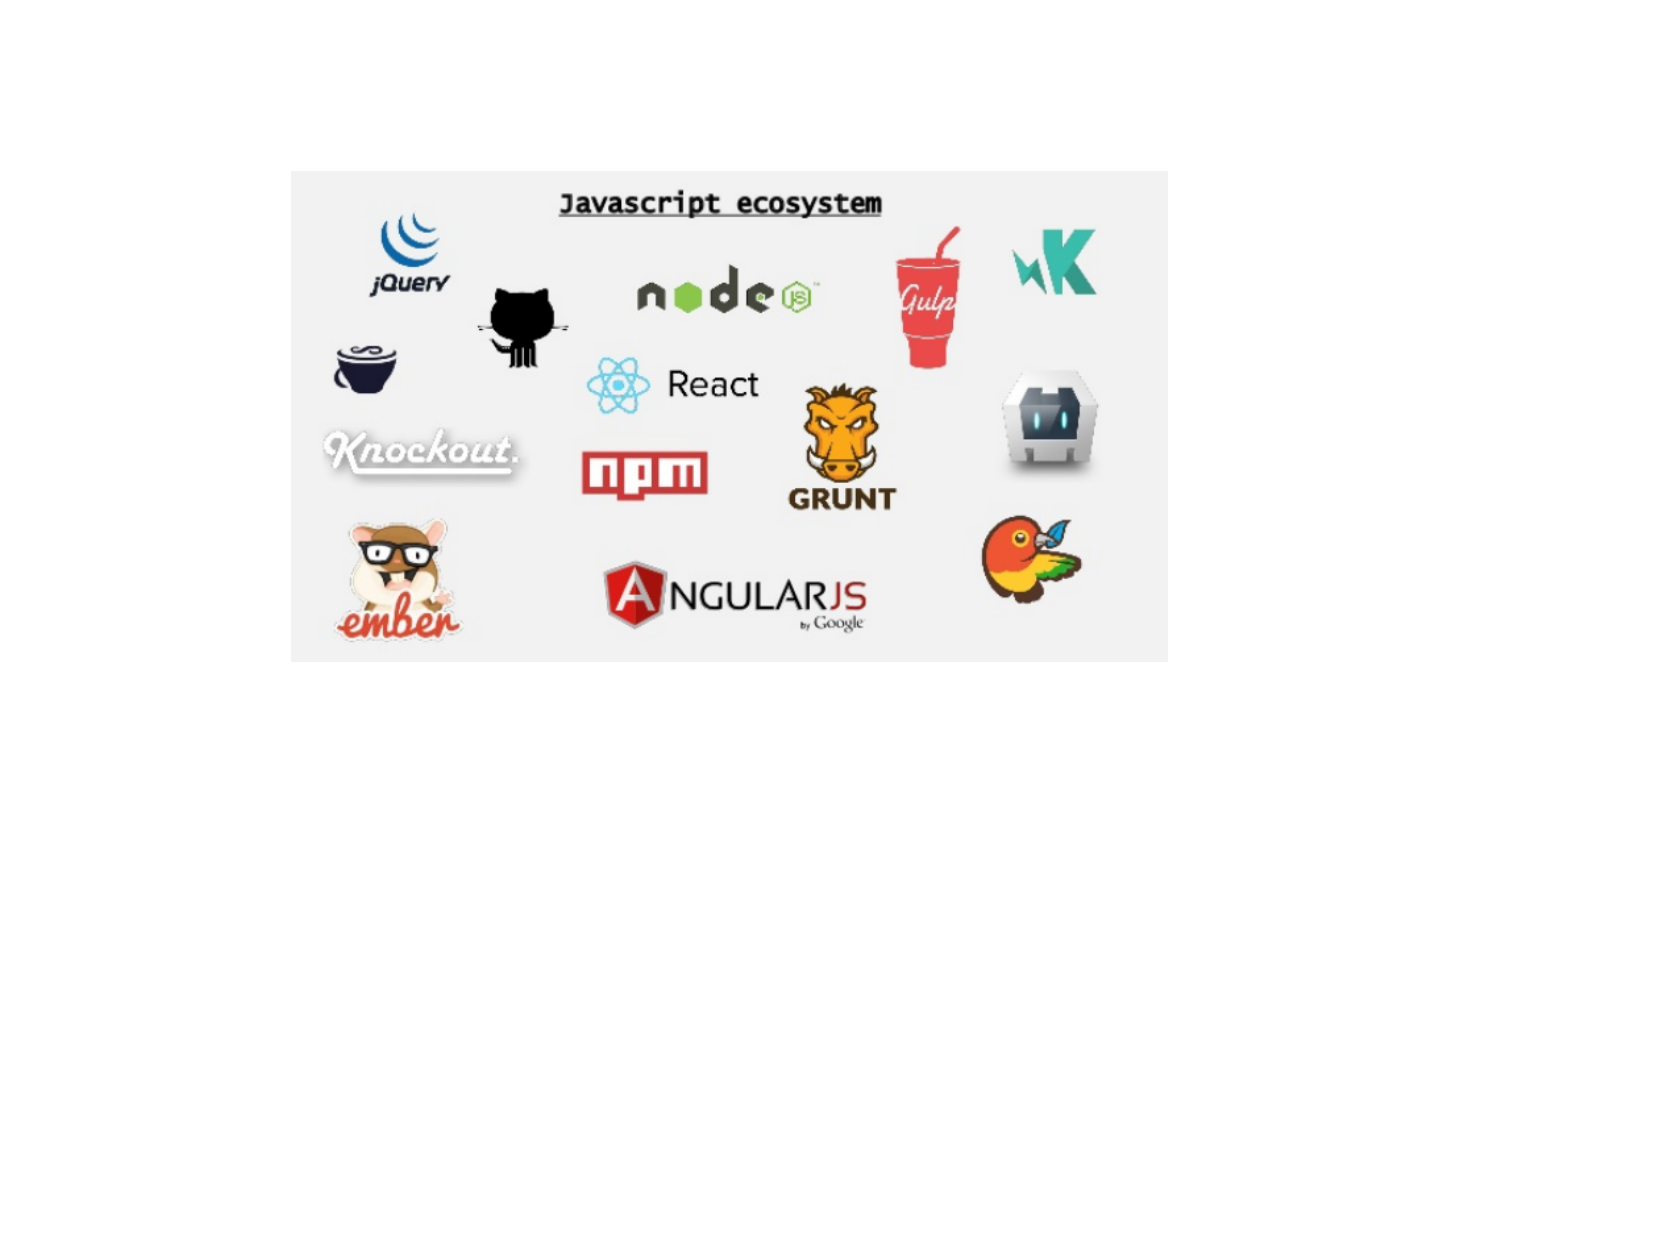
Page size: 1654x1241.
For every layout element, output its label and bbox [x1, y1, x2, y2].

picture [291, 171, 1168, 662]
